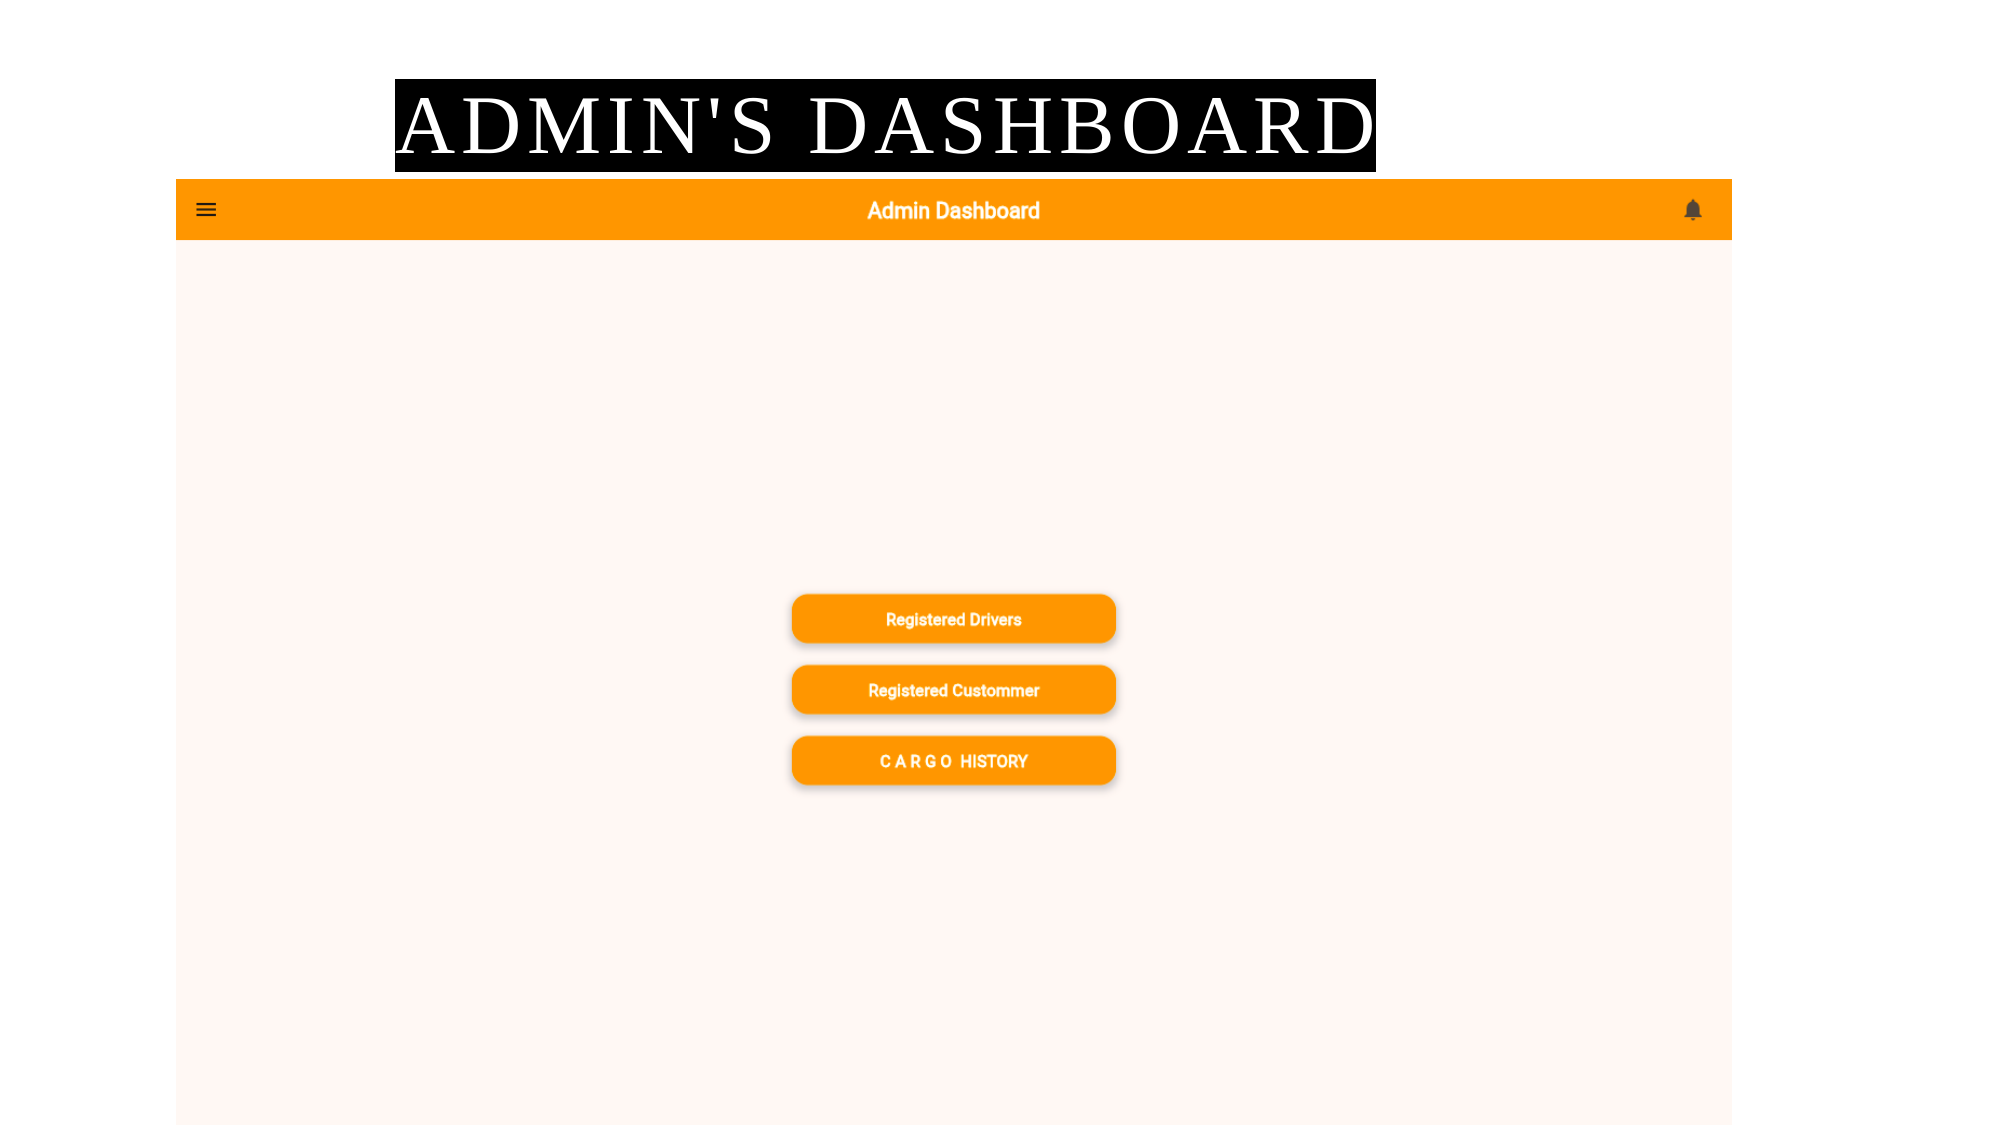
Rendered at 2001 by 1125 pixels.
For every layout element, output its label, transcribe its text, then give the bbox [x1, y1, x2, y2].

picture [93, 178, 1732, 1125]
title Admin's Dashboard [43, 0, 1729, 178]
